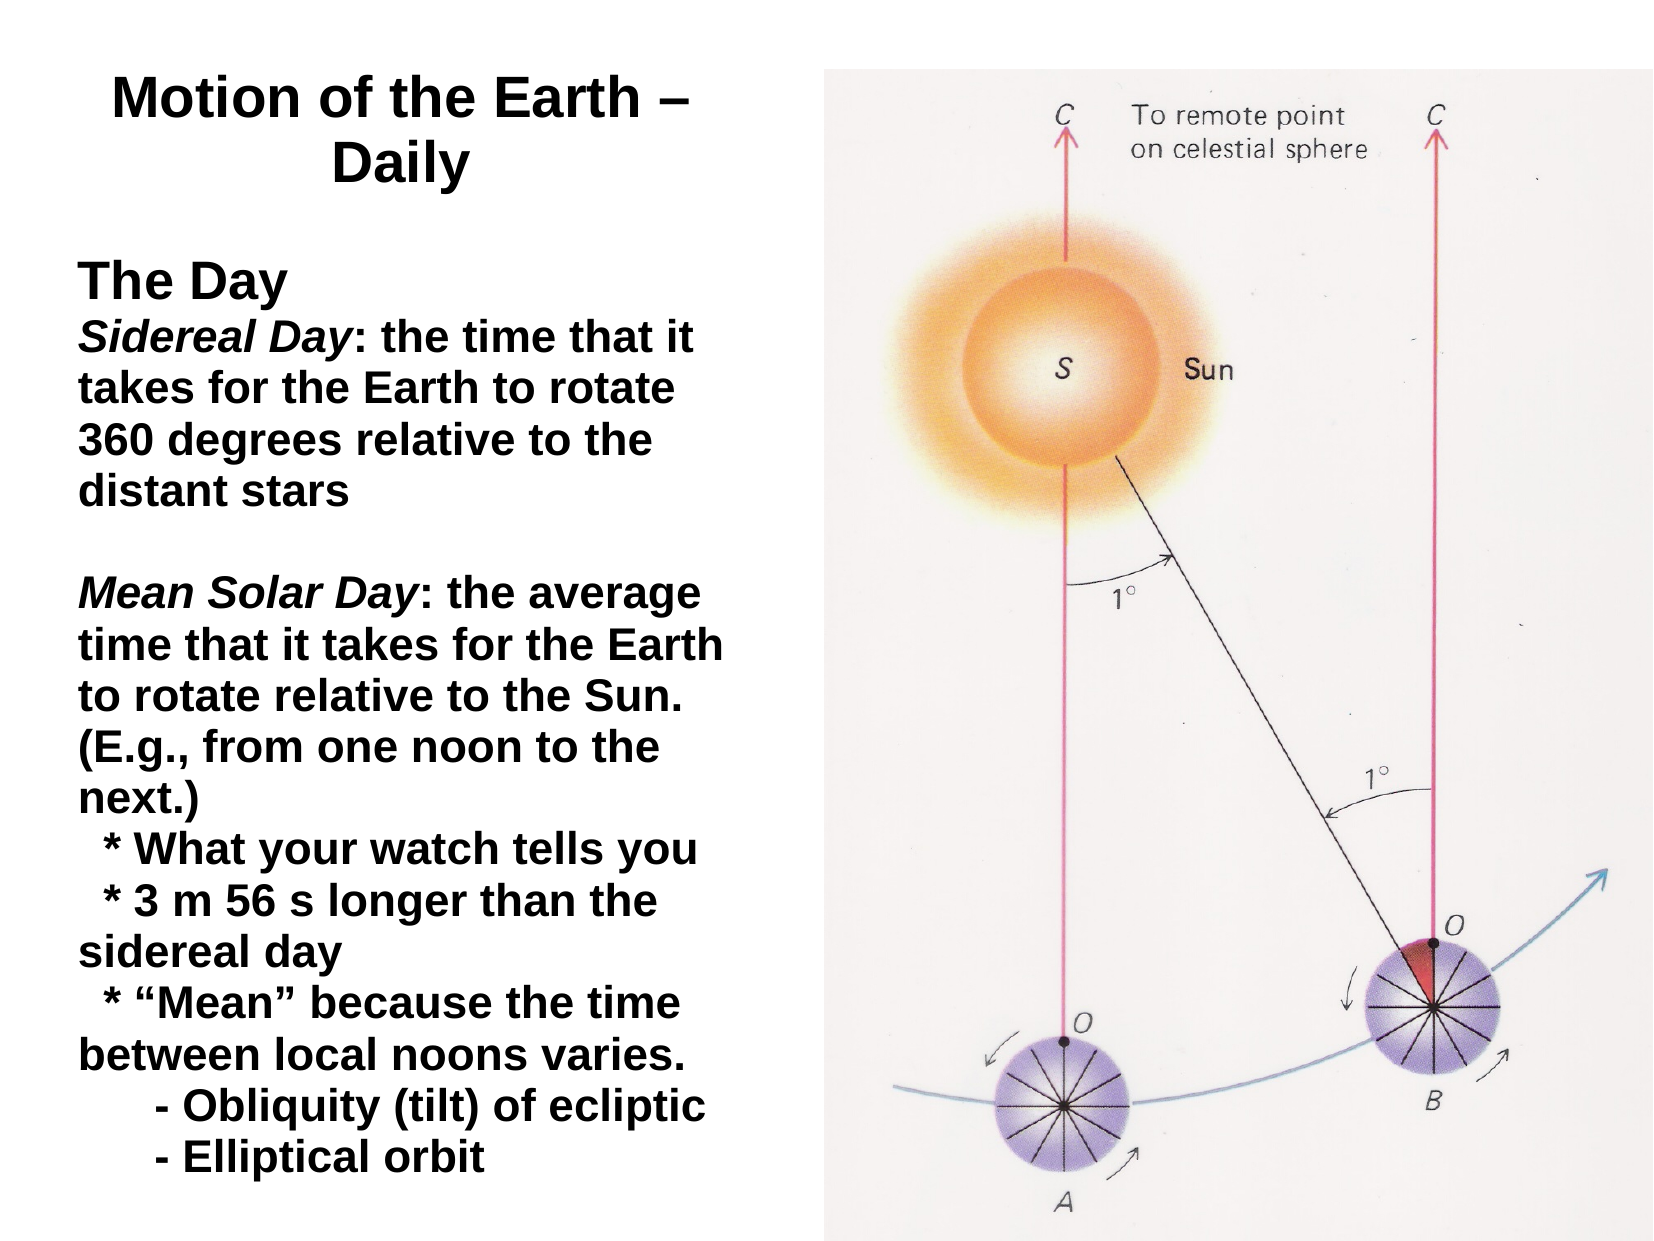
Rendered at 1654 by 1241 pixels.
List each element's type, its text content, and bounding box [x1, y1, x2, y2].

text_box Motion of the Earth – Daily The Day Sidereal Day: the time that it takes for the Earth to rotate 360 degrees relative to the distant stars Mean Solar Day: the average time that it takes for the Earth to rotate relative to the Sun. (E.g., from one noon to the next.) * What your watch tells you * 3 m 56 s longer than the sidereal day * “Mean” because the time between local noons varies. - Obliquity (tilt) of ecliptic - Elliptical orbit [63, 57, 802, 1191]
picture [824, 69, 1653, 1241]
